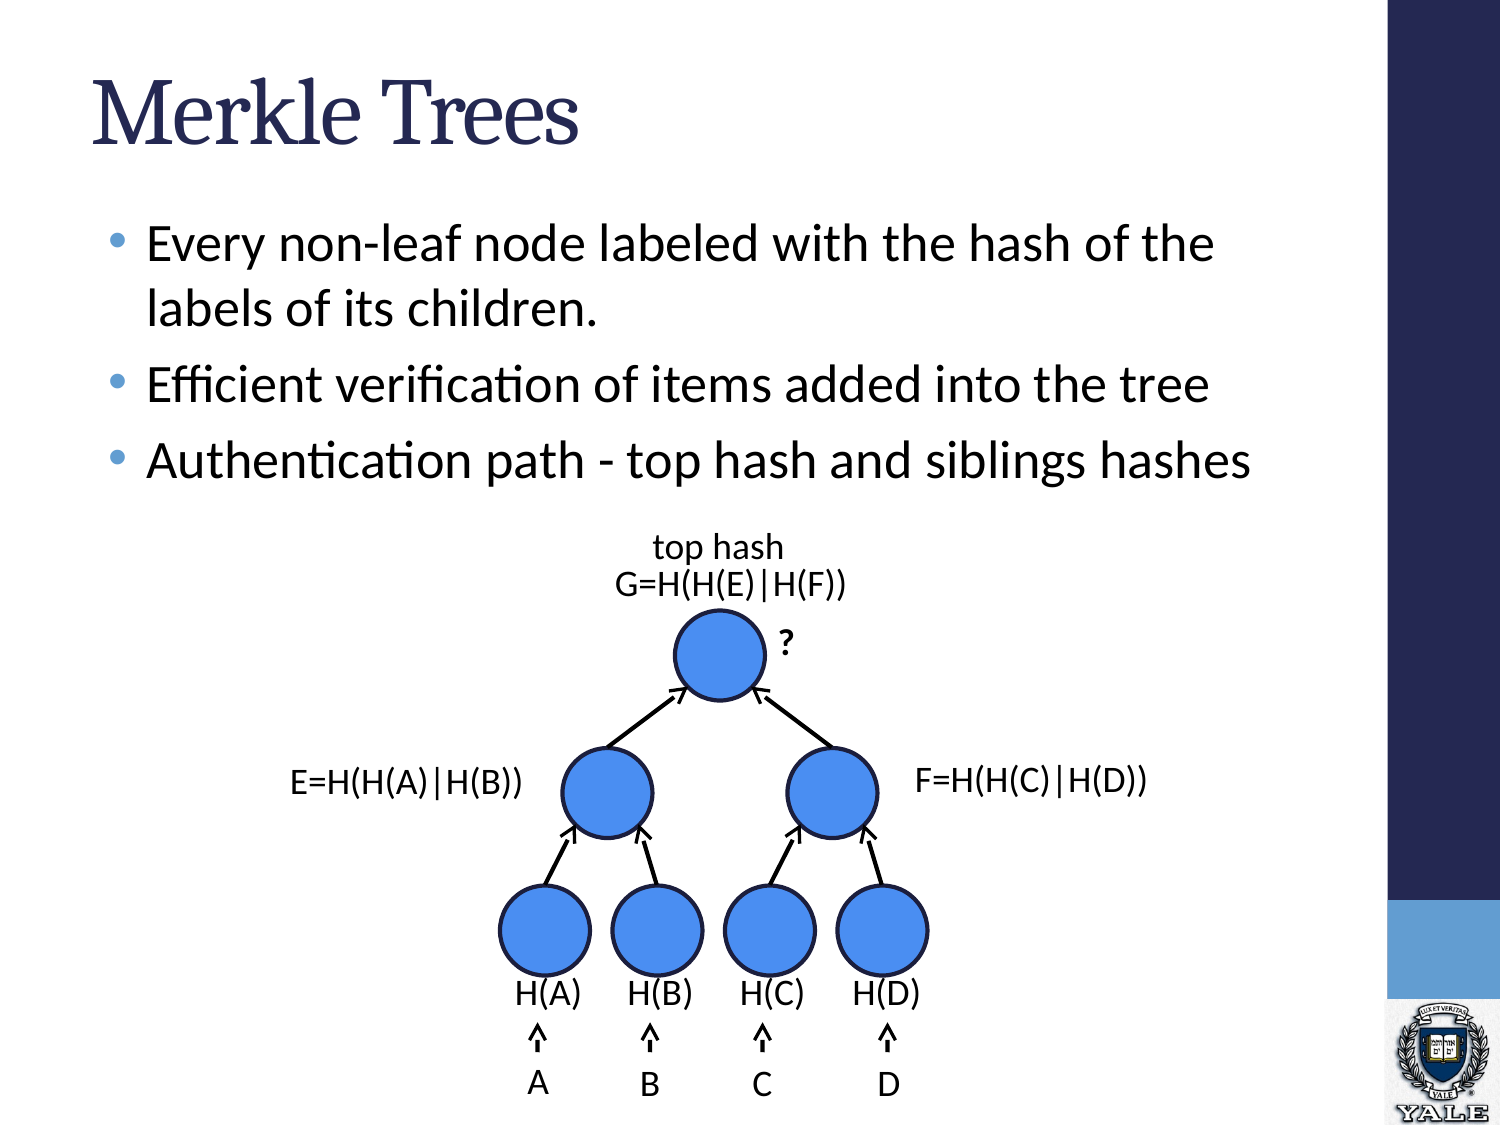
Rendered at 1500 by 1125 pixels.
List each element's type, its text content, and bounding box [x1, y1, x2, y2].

picture [1384, 999, 1500, 1125]
text_box H(B) [612, 960, 713, 1021]
text_box H(C) [725, 960, 825, 1021]
text_box [724, 885, 815, 960]
text_box D [862, 1051, 913, 1112]
text_box H(A) [500, 960, 600, 1021]
text_box ? [762, 612, 810, 671]
text_box [499, 885, 590, 960]
text_box A [512, 1049, 563, 1110]
text_box H(D) [837, 960, 938, 1021]
text_box top hash [637, 514, 800, 551]
text_box B [624, 1051, 675, 1112]
text_box E=H(H(A)|H(B)) [274, 749, 575, 810]
text_box [612, 885, 703, 960]
text_box F=H(H(C)|H(D)) [899, 748, 1263, 808]
title Merkle Trees [75, 12, 1325, 200]
text_box [787, 748, 878, 839]
text_box [674, 612, 763, 701]
text_box G=H(H(E)|H(F)) [599, 551, 963, 612]
text_box [565, 748, 653, 839]
text_box [837, 885, 928, 960]
text_box C [737, 1051, 788, 1112]
list Every non-leaf node labeled with the hash of the labels of its children. Efficient verification of items added into the tree Authentication path - top hash and siblings hashes [75, 200, 1325, 525]
